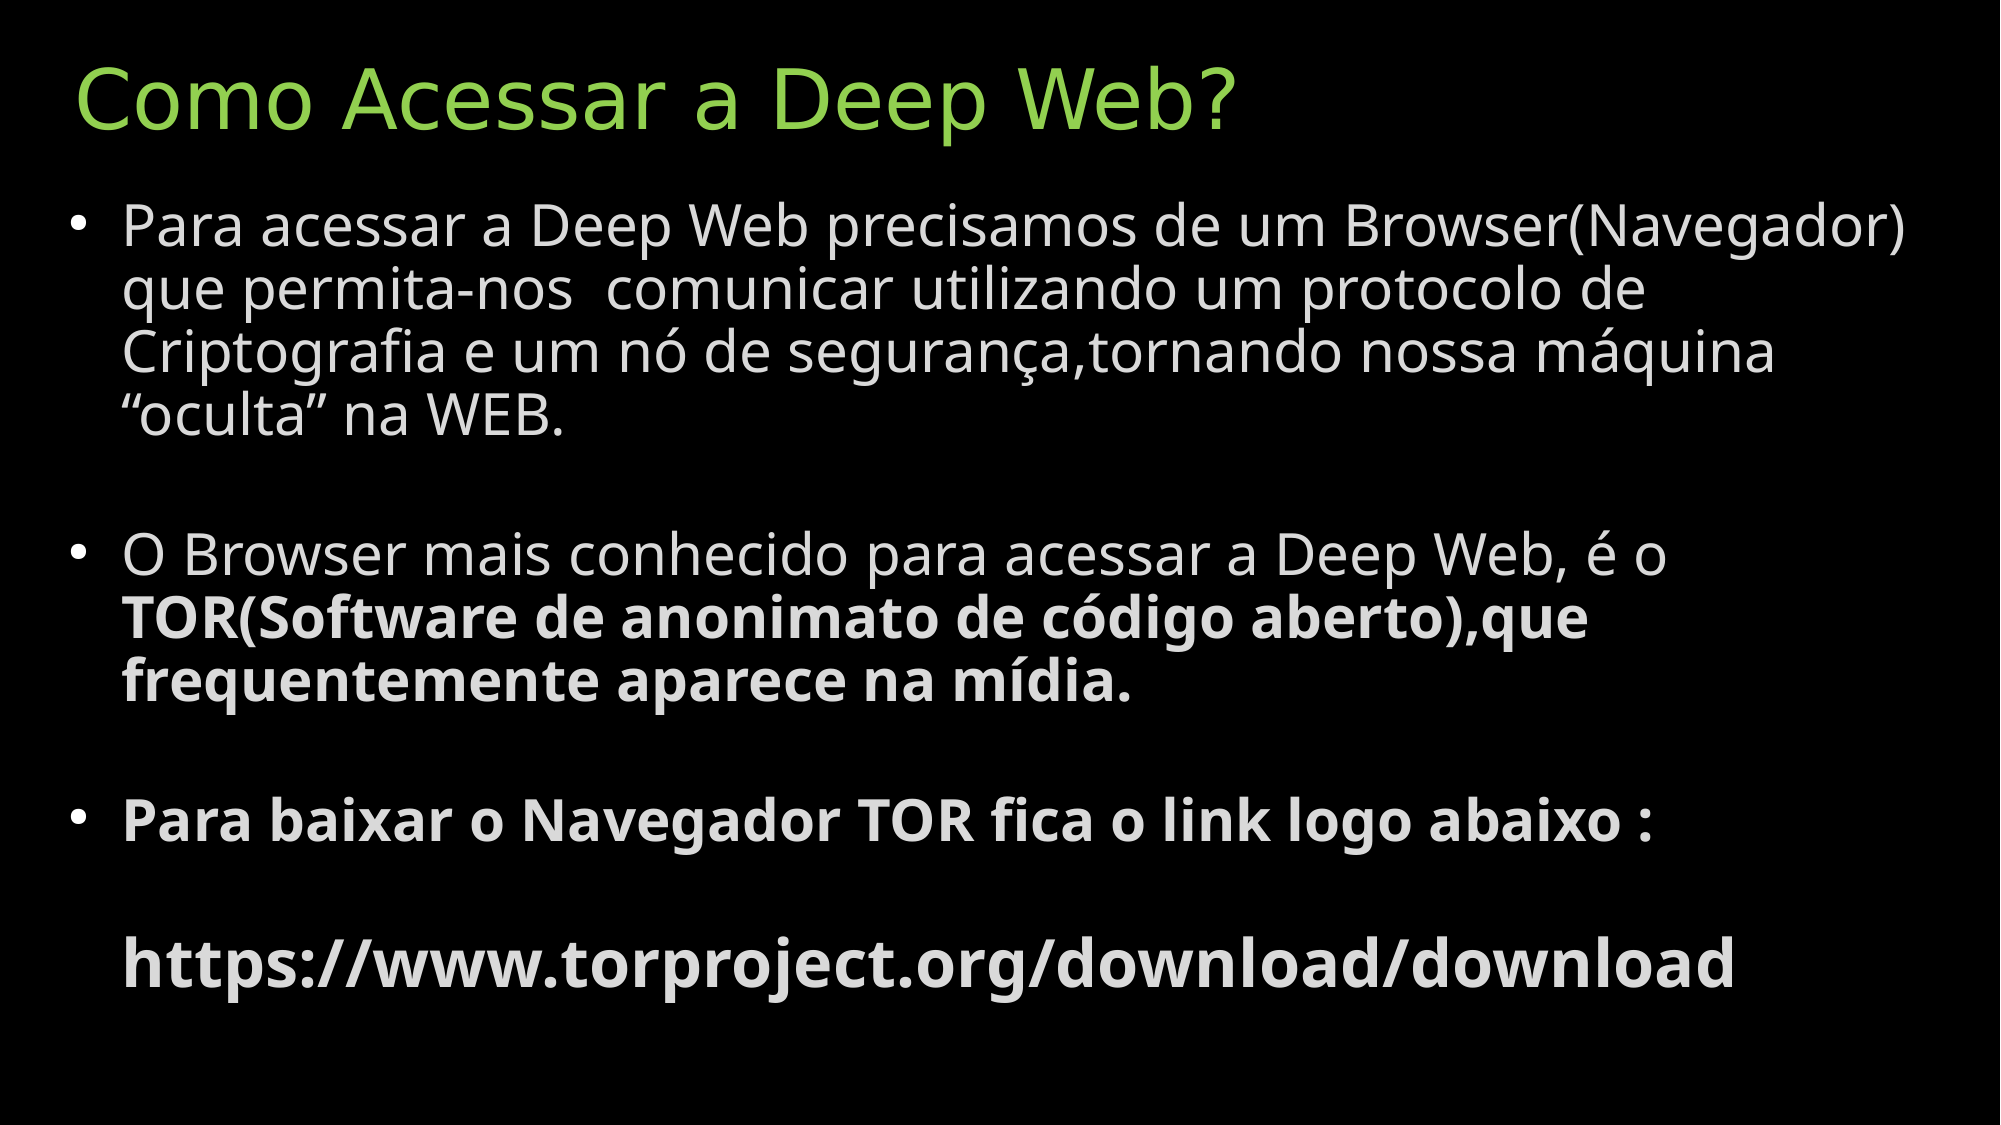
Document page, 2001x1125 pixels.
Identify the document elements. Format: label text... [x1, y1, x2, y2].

title Como Acessar a Deep Web? [59, 23, 1560, 154]
list Para acessar a Deep Web precisamos de um Browser(Navegador) que permita-nos comunicar utilizando um protocolo de Criptografia e um nó de segurança,tornando nossa máquina “oculta” na WEB. O Browser mais conhecido para acessar a Deep Web, é o TOR(Software de anonimato de código aberto),que frequentemente aparece na mídia. Para baixar o Navegador TOR fica o link logo abaixo : https://www.torproject.org/download/download [35, 188, 2000, 1125]
